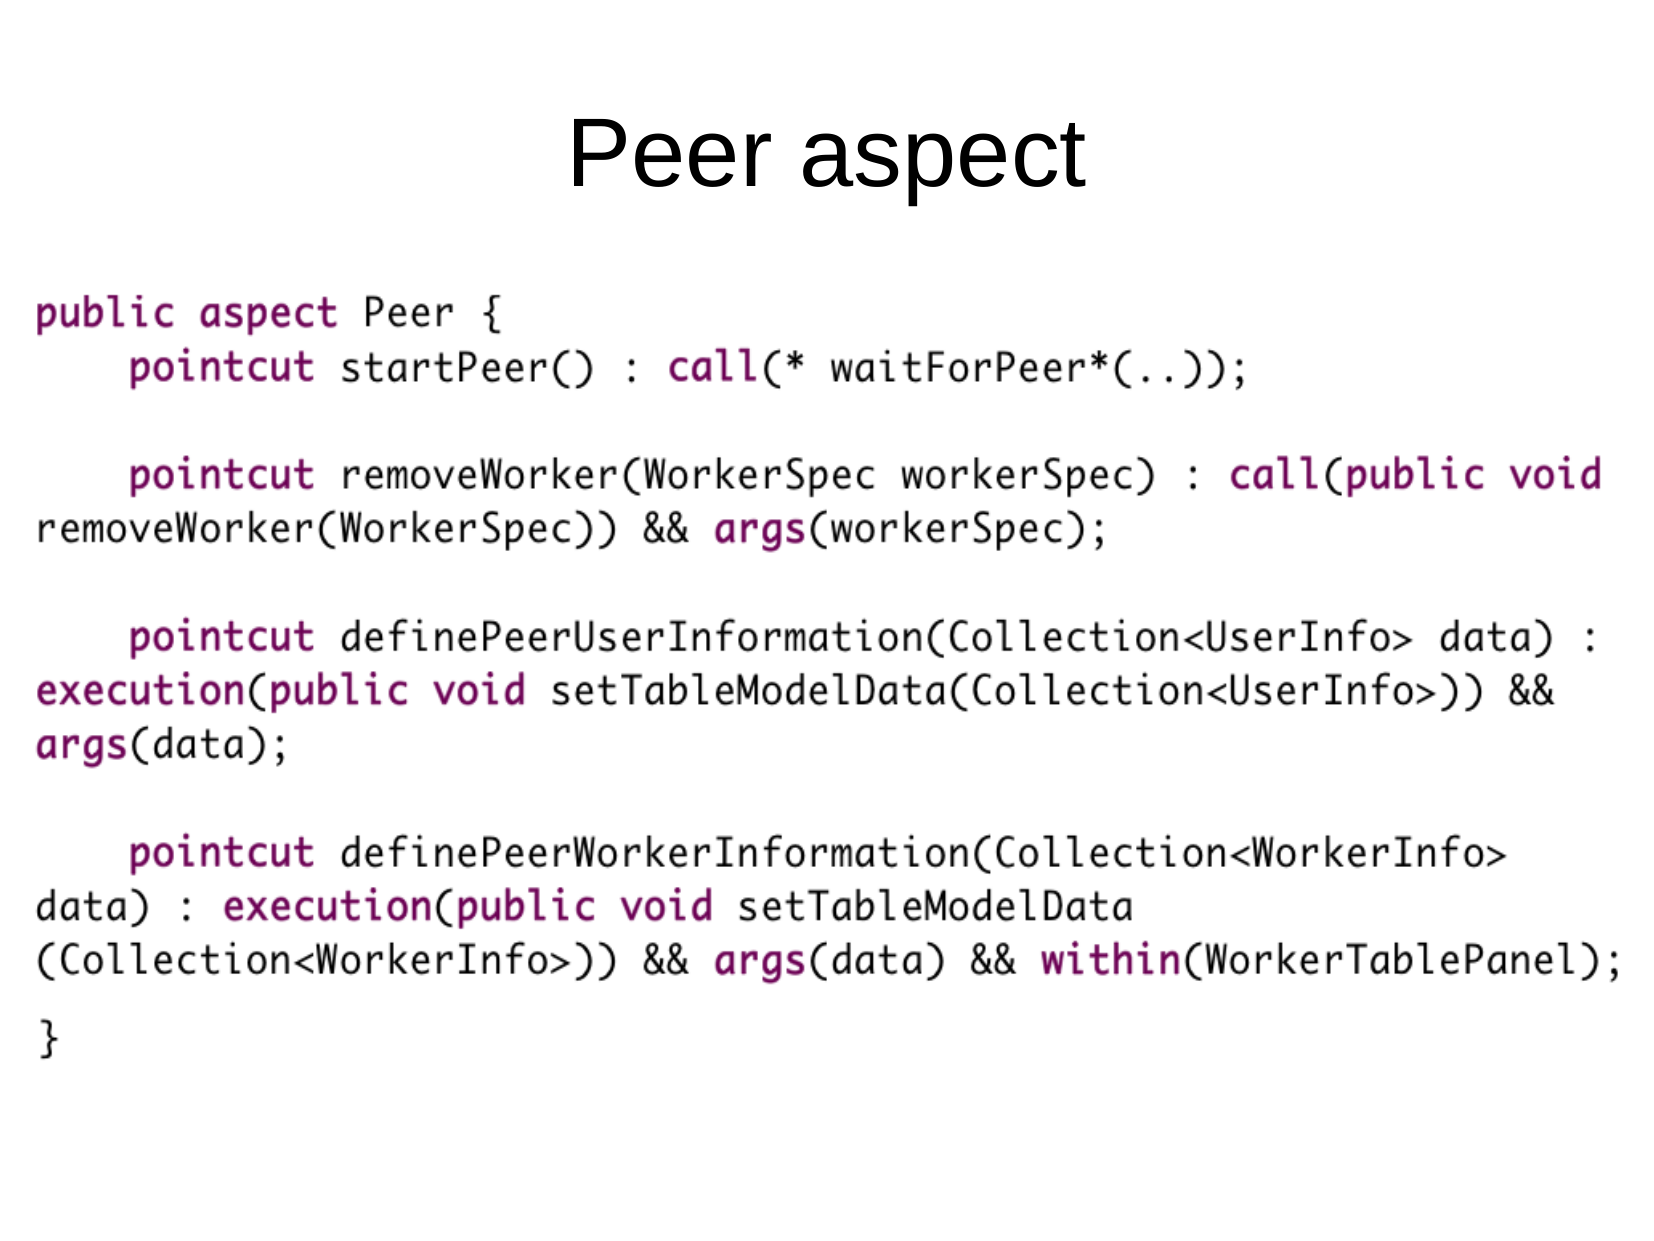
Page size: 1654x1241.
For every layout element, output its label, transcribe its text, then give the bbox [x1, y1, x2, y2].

title Peer aspect [82, 49, 1571, 257]
picture [28, 292, 1642, 1088]
